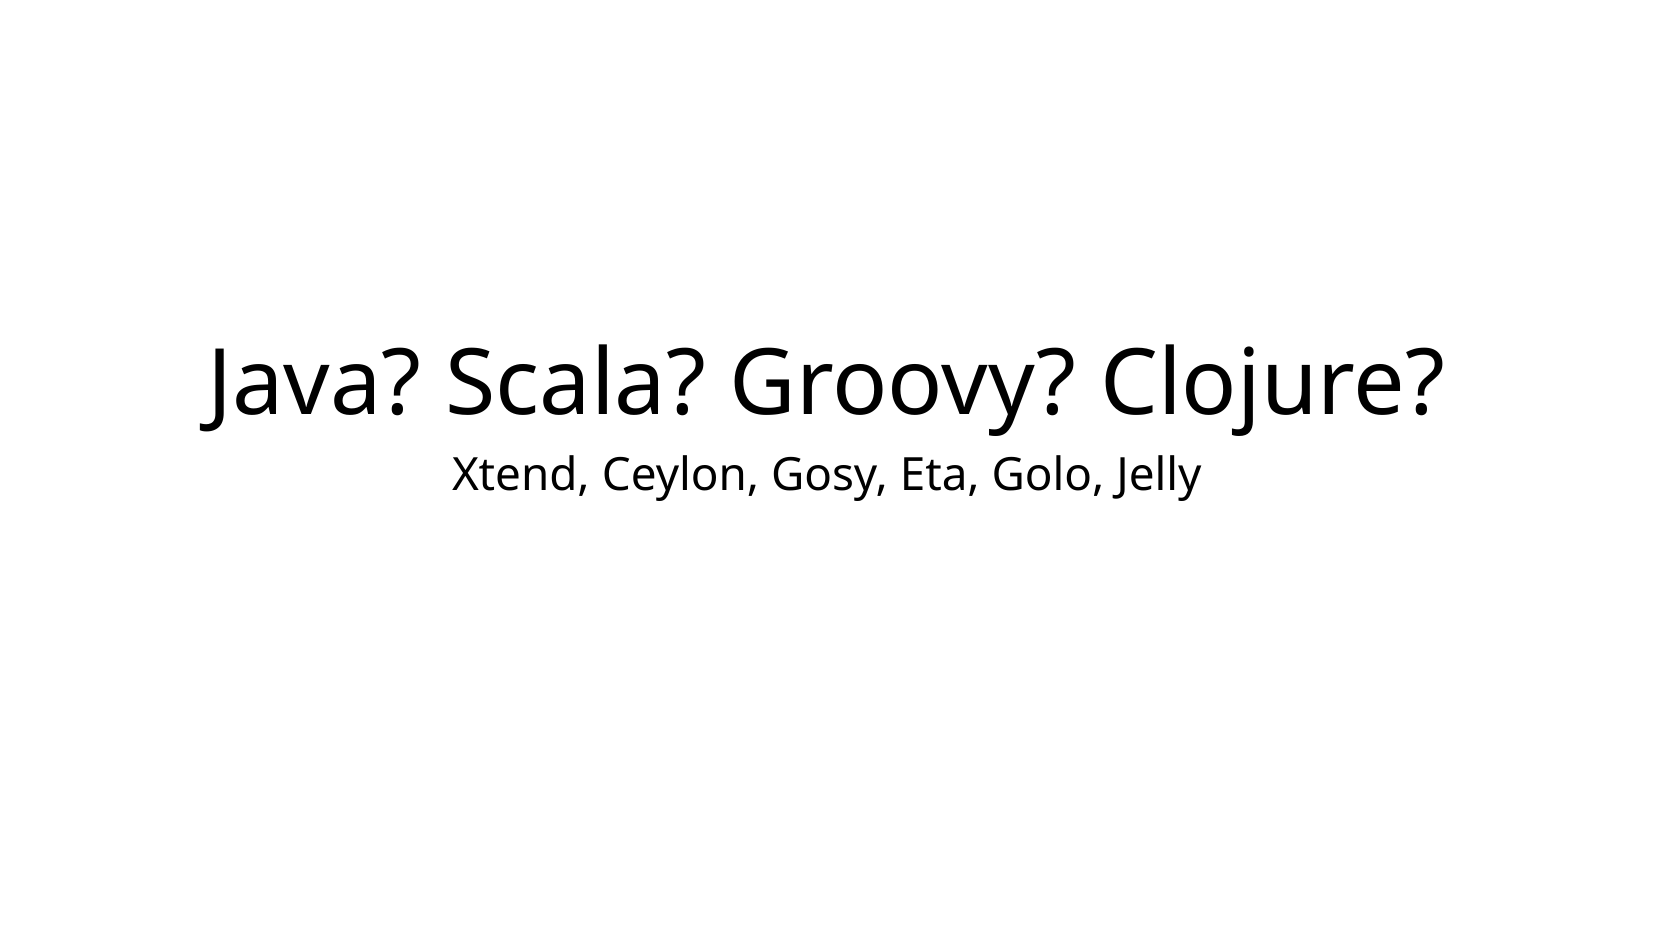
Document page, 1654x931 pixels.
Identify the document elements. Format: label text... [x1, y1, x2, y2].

title Java? Scala? Groovy? Clojure? Xtend, Ceylon, Gosy, Eta, Golo, Jelly [82, 332, 1571, 488]
